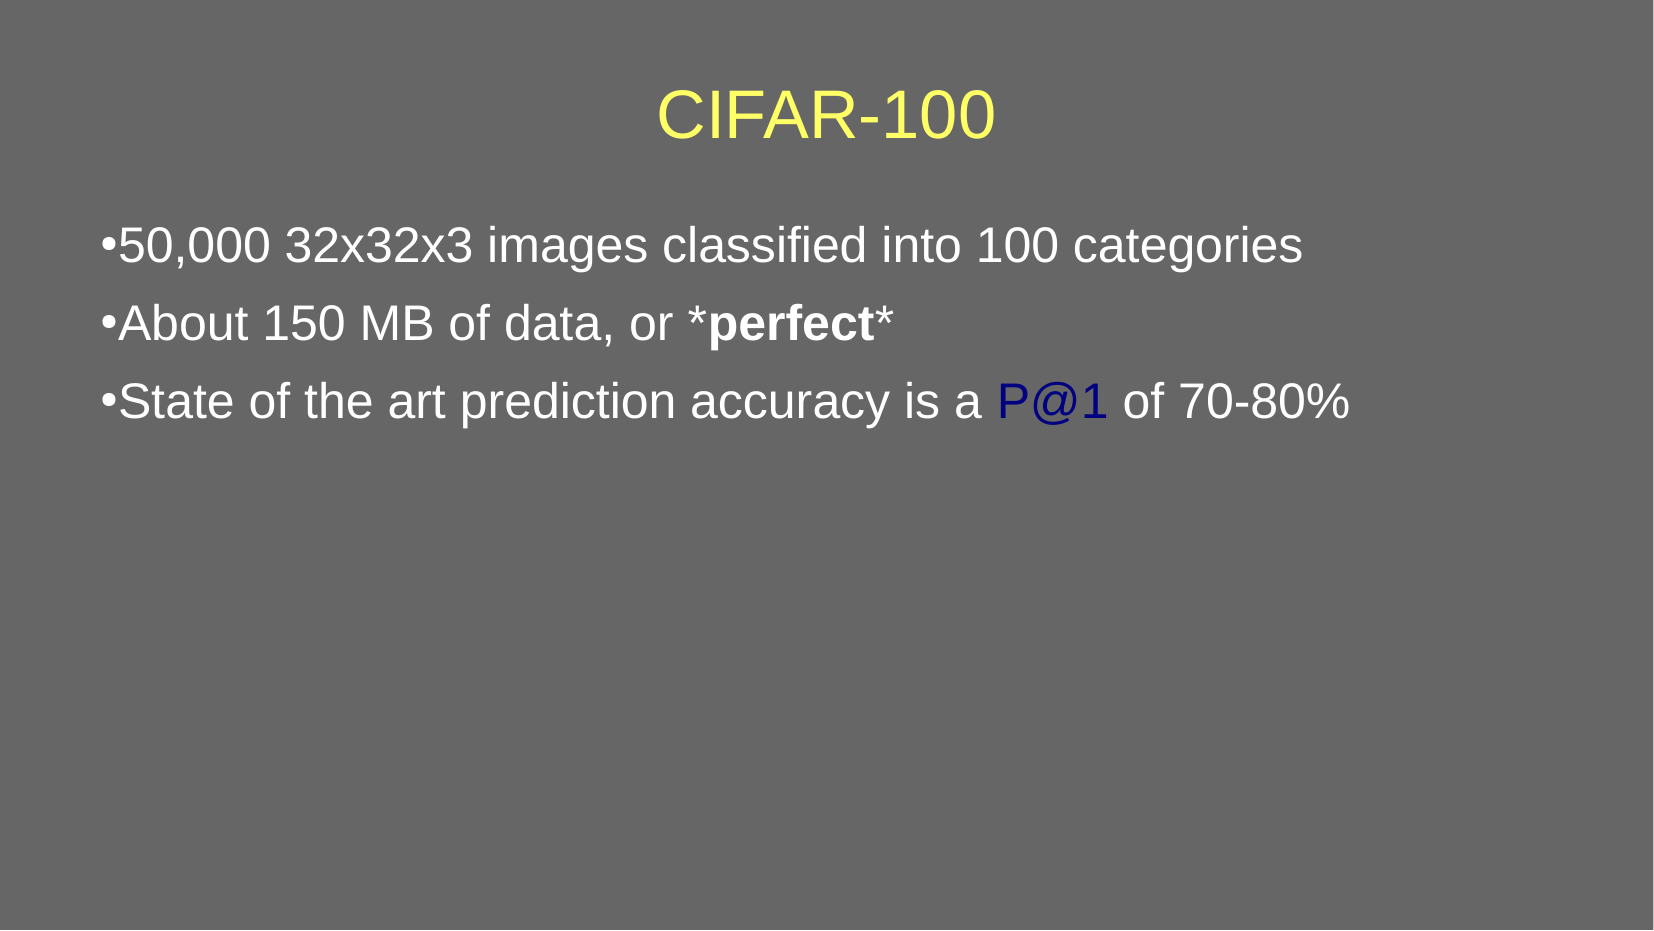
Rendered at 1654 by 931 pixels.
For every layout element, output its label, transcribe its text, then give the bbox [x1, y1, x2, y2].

title CIFAR-100 [82, 36, 1571, 193]
list 50,000 32x32x3 images classified into 100 categories About 150 MB of data, or *perfect* State of the art prediction accuracy is a P@1 of 70-80% [82, 217, 1571, 757]
